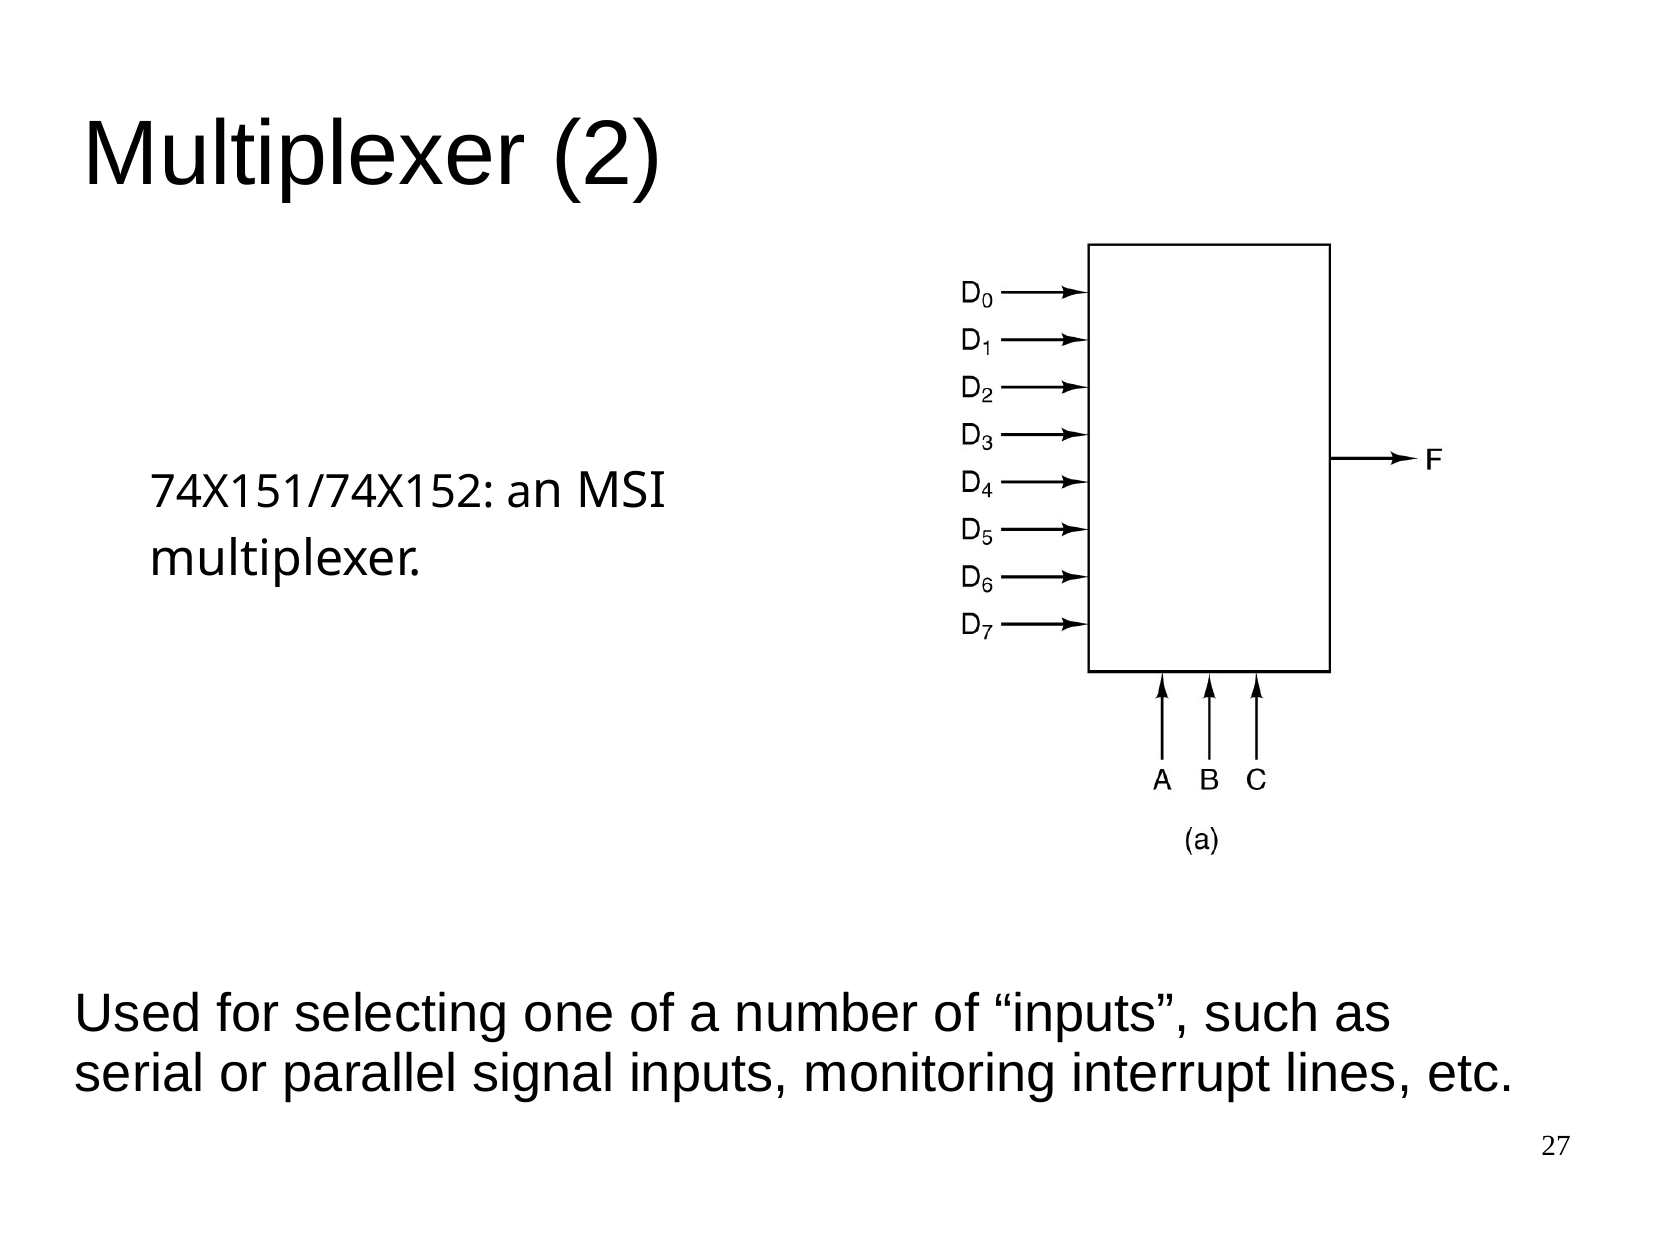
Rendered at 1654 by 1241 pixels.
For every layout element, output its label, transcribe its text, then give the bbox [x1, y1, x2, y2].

text_box 74X151/74X152: an MSI multiplexer. [135, 446, 736, 602]
picture [960, 146, 1520, 856]
title Multiplexer (2) [82, 49, 721, 257]
text_box Used for selecting one of a number of “inputs”, such as serial or parallel signal inputs, monitoring interrupt lines, etc. [60, 975, 1546, 1156]
